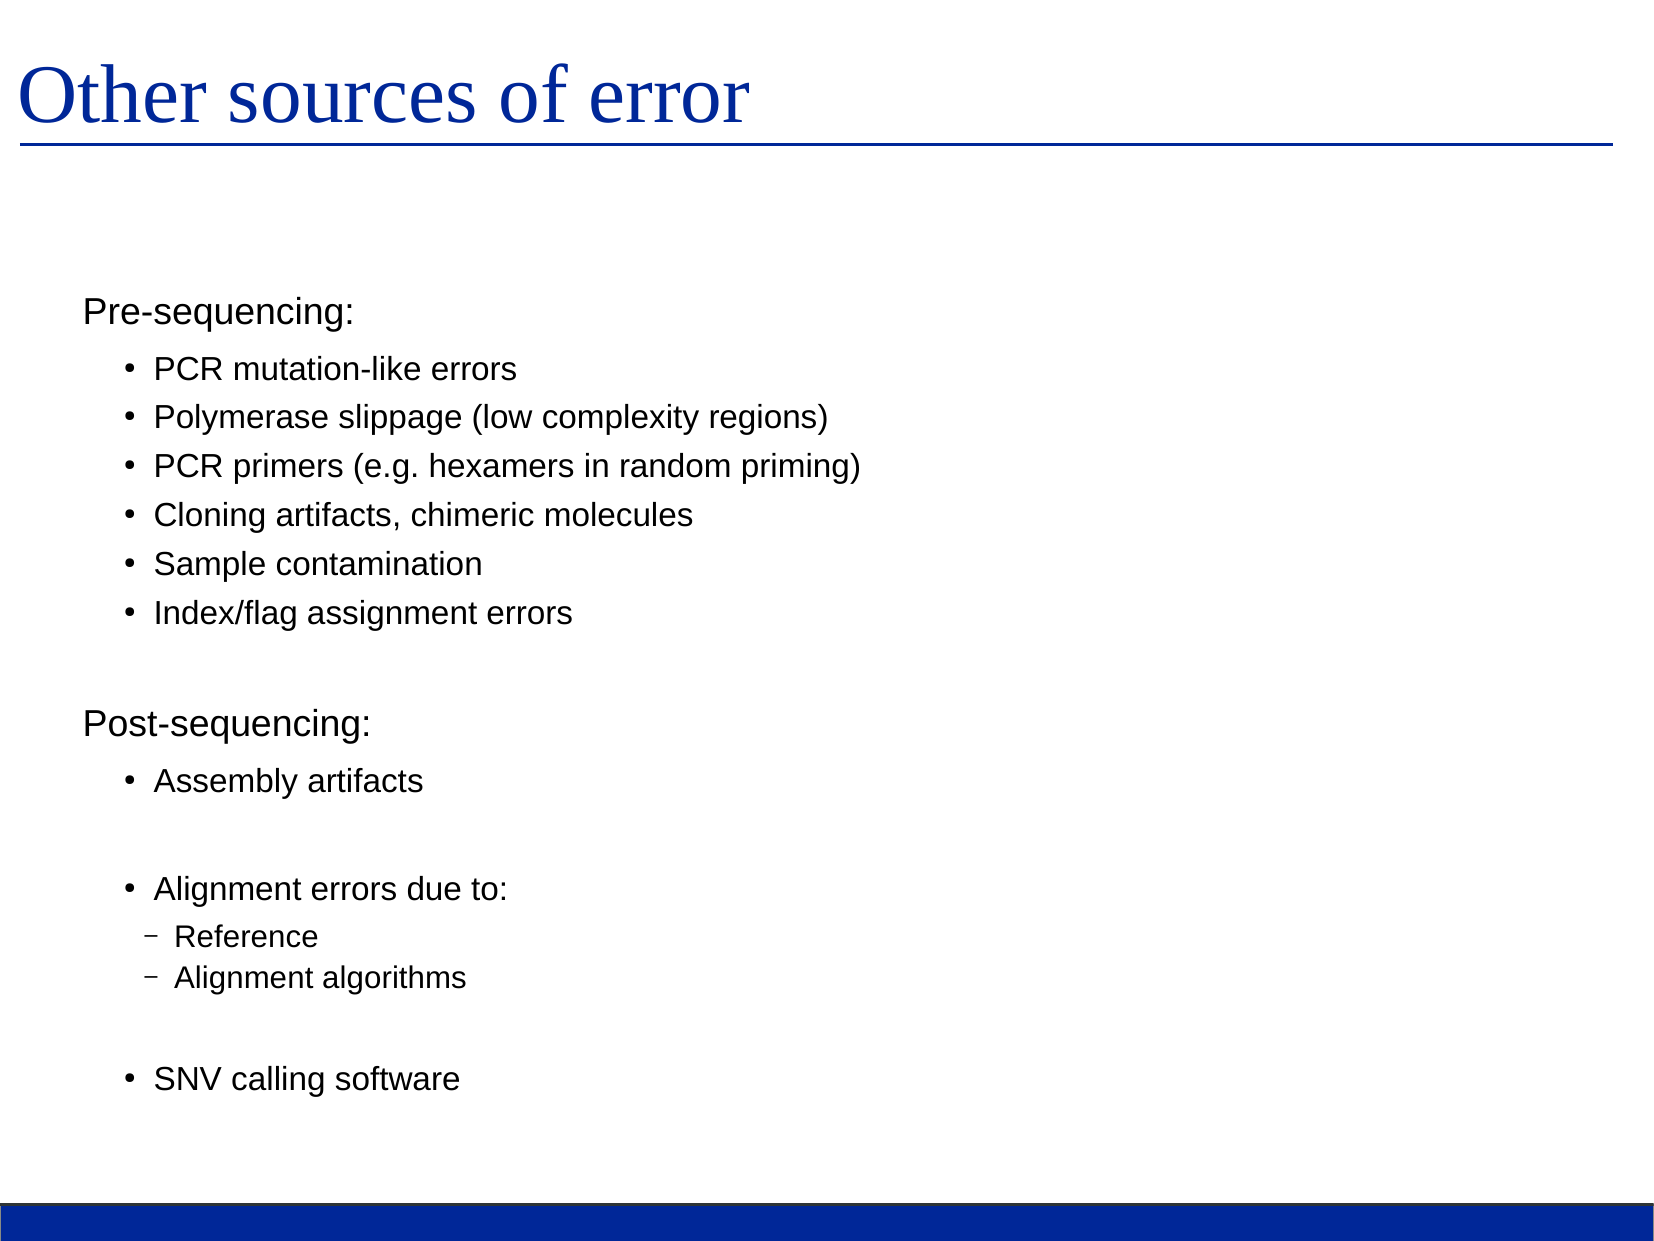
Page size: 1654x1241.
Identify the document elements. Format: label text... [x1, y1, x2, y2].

list Pre-sequencing: PCR mutation-like errors Polymerase slippage (low complexity regions) PCR primers (e.g. hexamers in random priming) Cloning artifacts, chimeric molecules Sample contamination Index/flag assignment errors Post-sequencing: Assembly artifacts Alignment errors due to: Reference Alignment algorithms SNV calling software [82, 290, 1571, 1109]
title Other sources of error [17, 0, 1589, 198]
